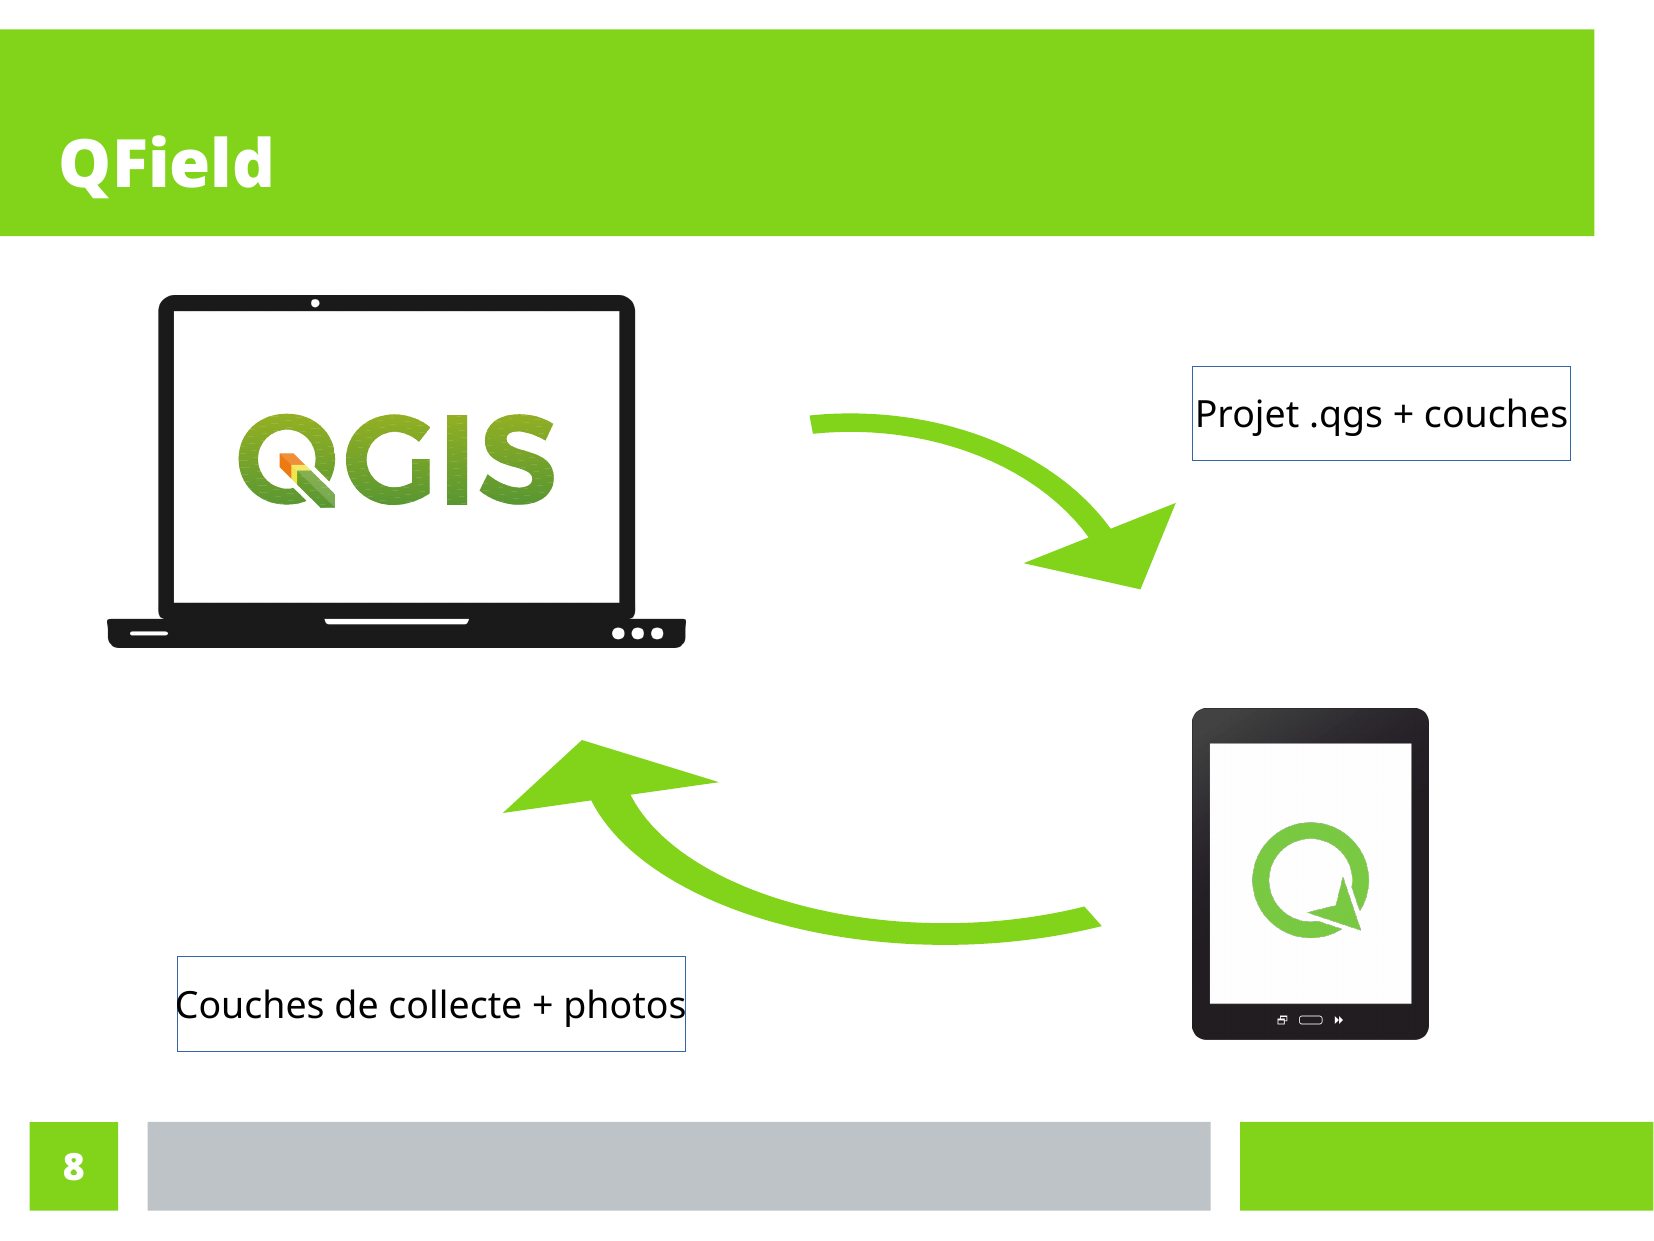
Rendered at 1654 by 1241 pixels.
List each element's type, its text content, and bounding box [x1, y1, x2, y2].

text_box Projet .qgs + couches [1192, 366, 1571, 461]
picture [107, 295, 686, 648]
text_box Couches de collecte + photos [177, 956, 686, 1052]
picture [1192, 708, 1429, 1040]
text_box [502, 740, 1102, 945]
title QField [59, 59, 1595, 207]
text_box [809, 413, 1176, 590]
